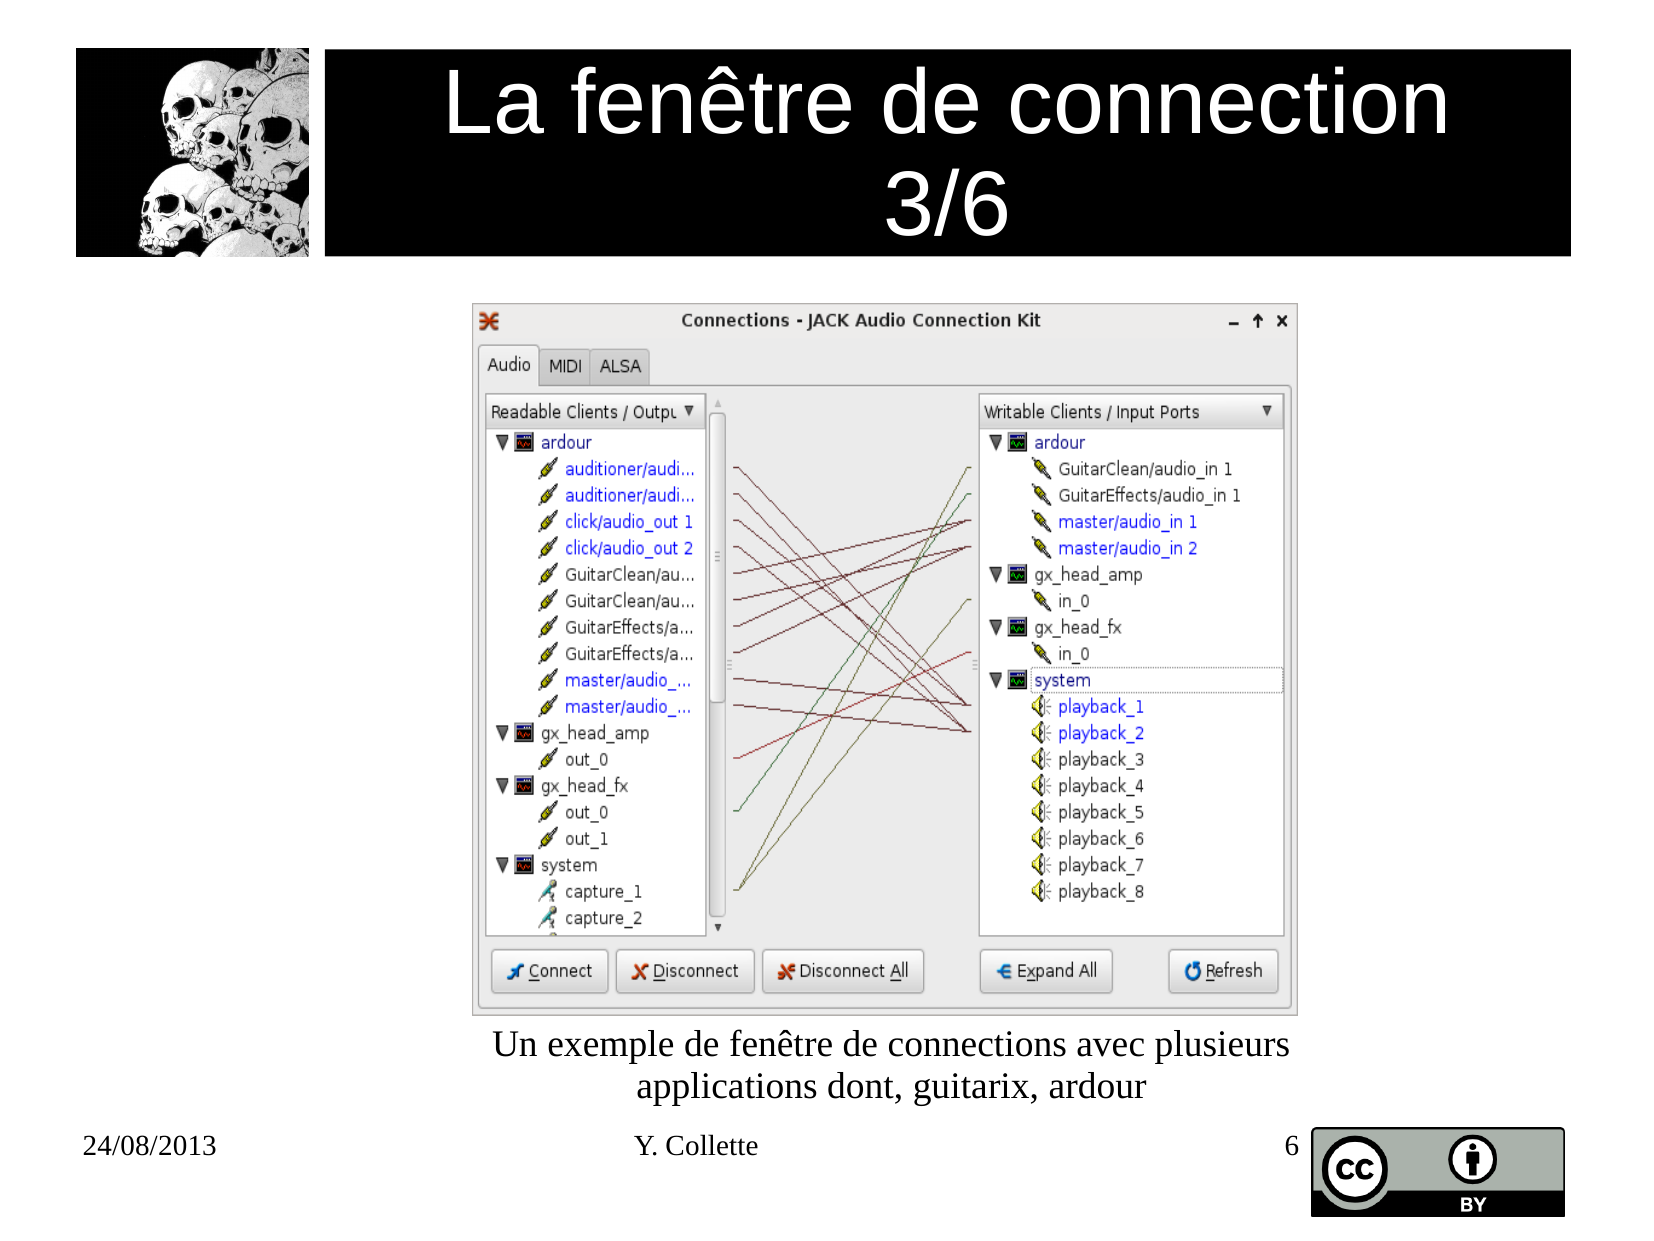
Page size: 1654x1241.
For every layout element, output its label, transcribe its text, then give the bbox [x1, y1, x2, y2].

picture [472, 303, 1298, 1015]
text_box Un exemple de fenêtre de connections avec plusieurs applications dont, guitarix, ardour [437, 1015, 1347, 1114]
picture [76, 48, 309, 257]
title La fenêtre de connection 3/6 [324, 49, 1571, 257]
picture [1311, 1127, 1565, 1217]
